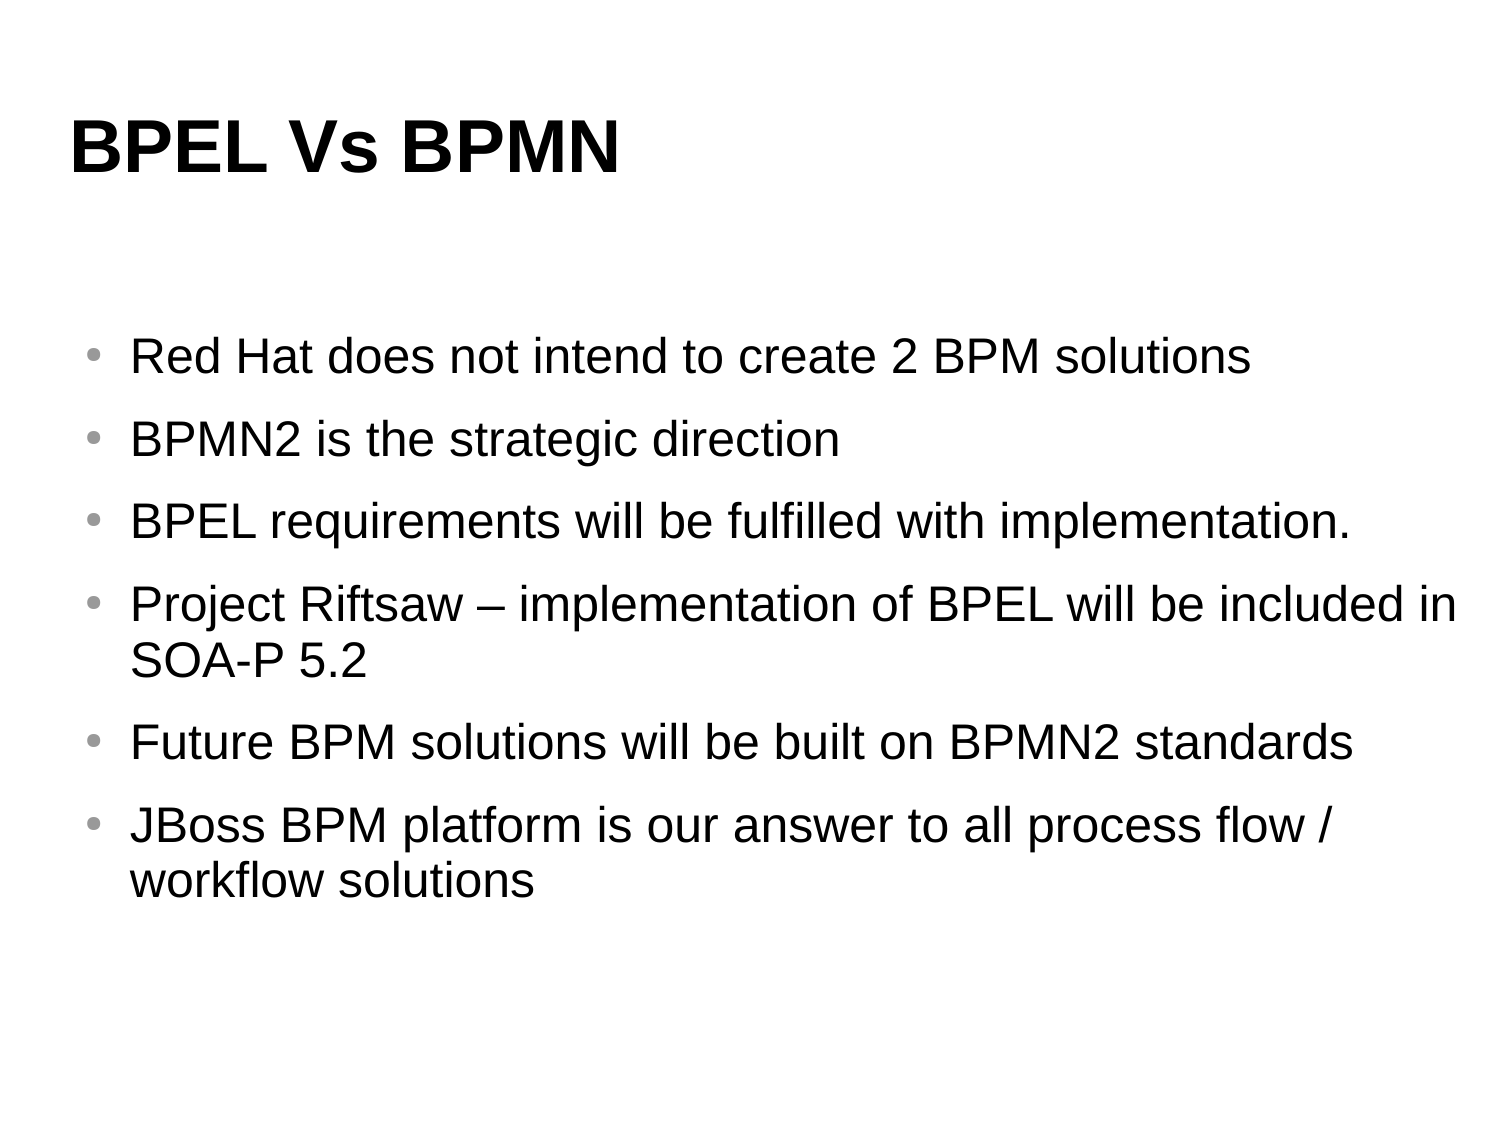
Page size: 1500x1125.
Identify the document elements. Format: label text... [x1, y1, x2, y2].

title BPEL Vs BPMN [69, 92, 1497, 195]
list Red Hat does not intend to create 2 BPM solutions BPMN2 is the strategic direction BPEL requirements will be fulfilled with implementation. Project Riftsaw – implementation of BPEL will be included in SOA-P 5.2 Future BPM solutions will be built on BPMN2 standards JBoss BPM platform is our answer to all process flow / workflow solutions [70, 328, 1463, 1125]
